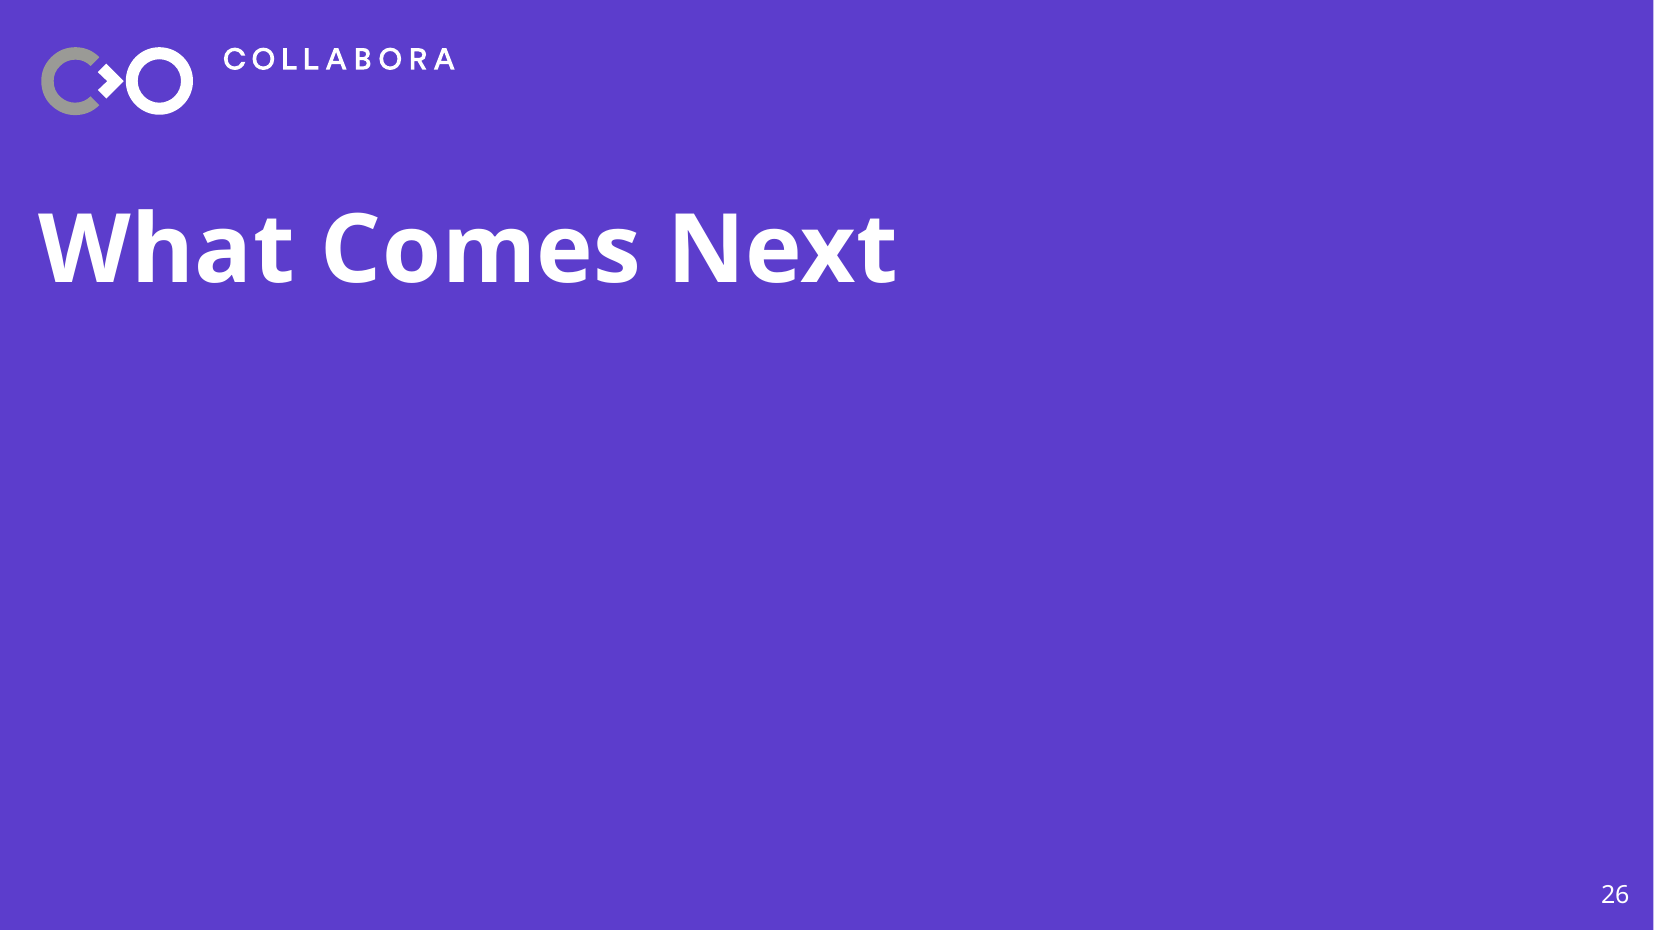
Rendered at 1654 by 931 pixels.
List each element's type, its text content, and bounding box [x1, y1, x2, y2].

title What Comes Next [38, 186, 1615, 243]
